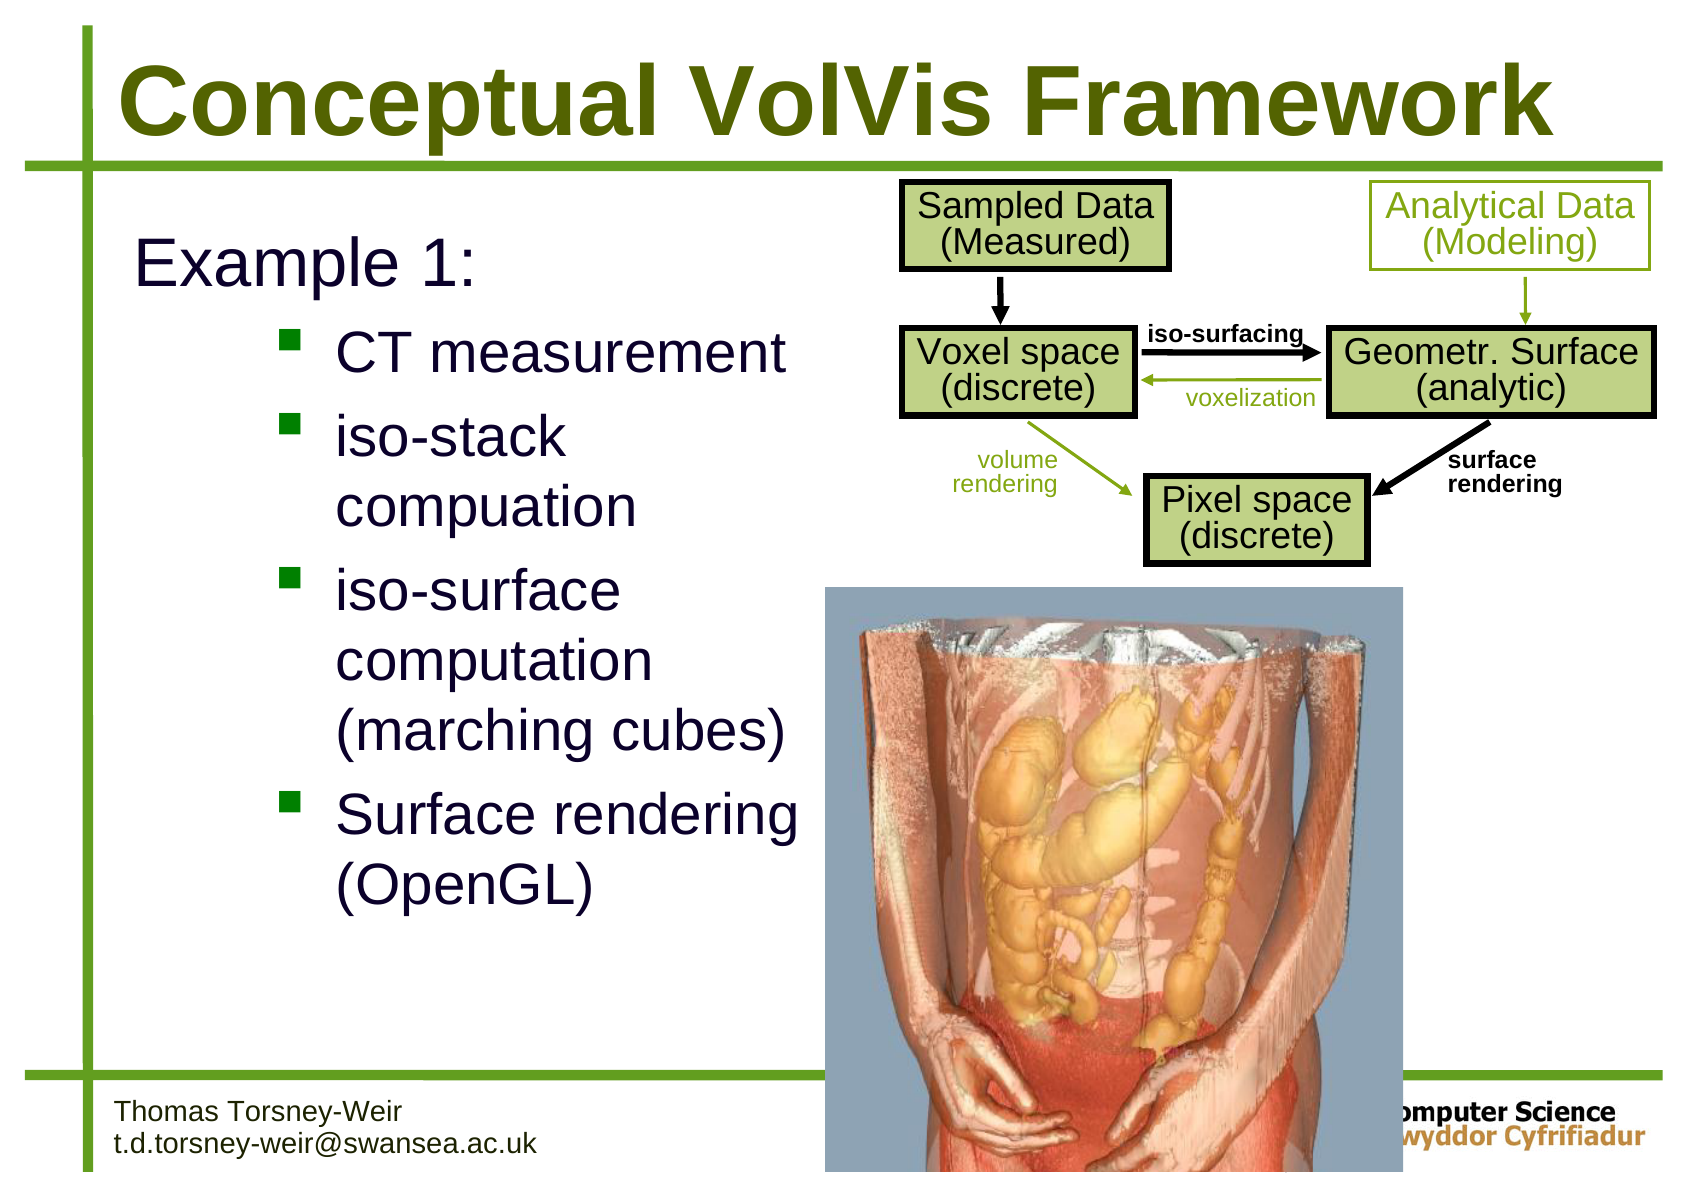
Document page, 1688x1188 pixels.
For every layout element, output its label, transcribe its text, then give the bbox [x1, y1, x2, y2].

text_box surface rendering [1433, 441, 1579, 505]
text_box Pixel space (discrete) [1146, 475, 1368, 564]
list Example 1: CT measurement iso-stack compuation iso-surface computation (marching cubes) Surface rendering (OpenGL) [117, 209, 821, 1060]
title Conceptual VolVis Framework [101, 29, 1666, 166]
text_box voxelization [1171, 373, 1332, 420]
text_box volume rendering [937, 441, 1074, 505]
text_box Geometr. Surface (analytic) [1328, 328, 1655, 416]
text_box iso-surfacing [1132, 309, 1320, 355]
text_box Voxel space (discrete) [901, 328, 1136, 416]
text_box Sampled Data (Measured) [902, 181, 1169, 270]
text_box Analytical Data (Modeling) [1370, 181, 1650, 270]
picture [825, 587, 1654, 1173]
